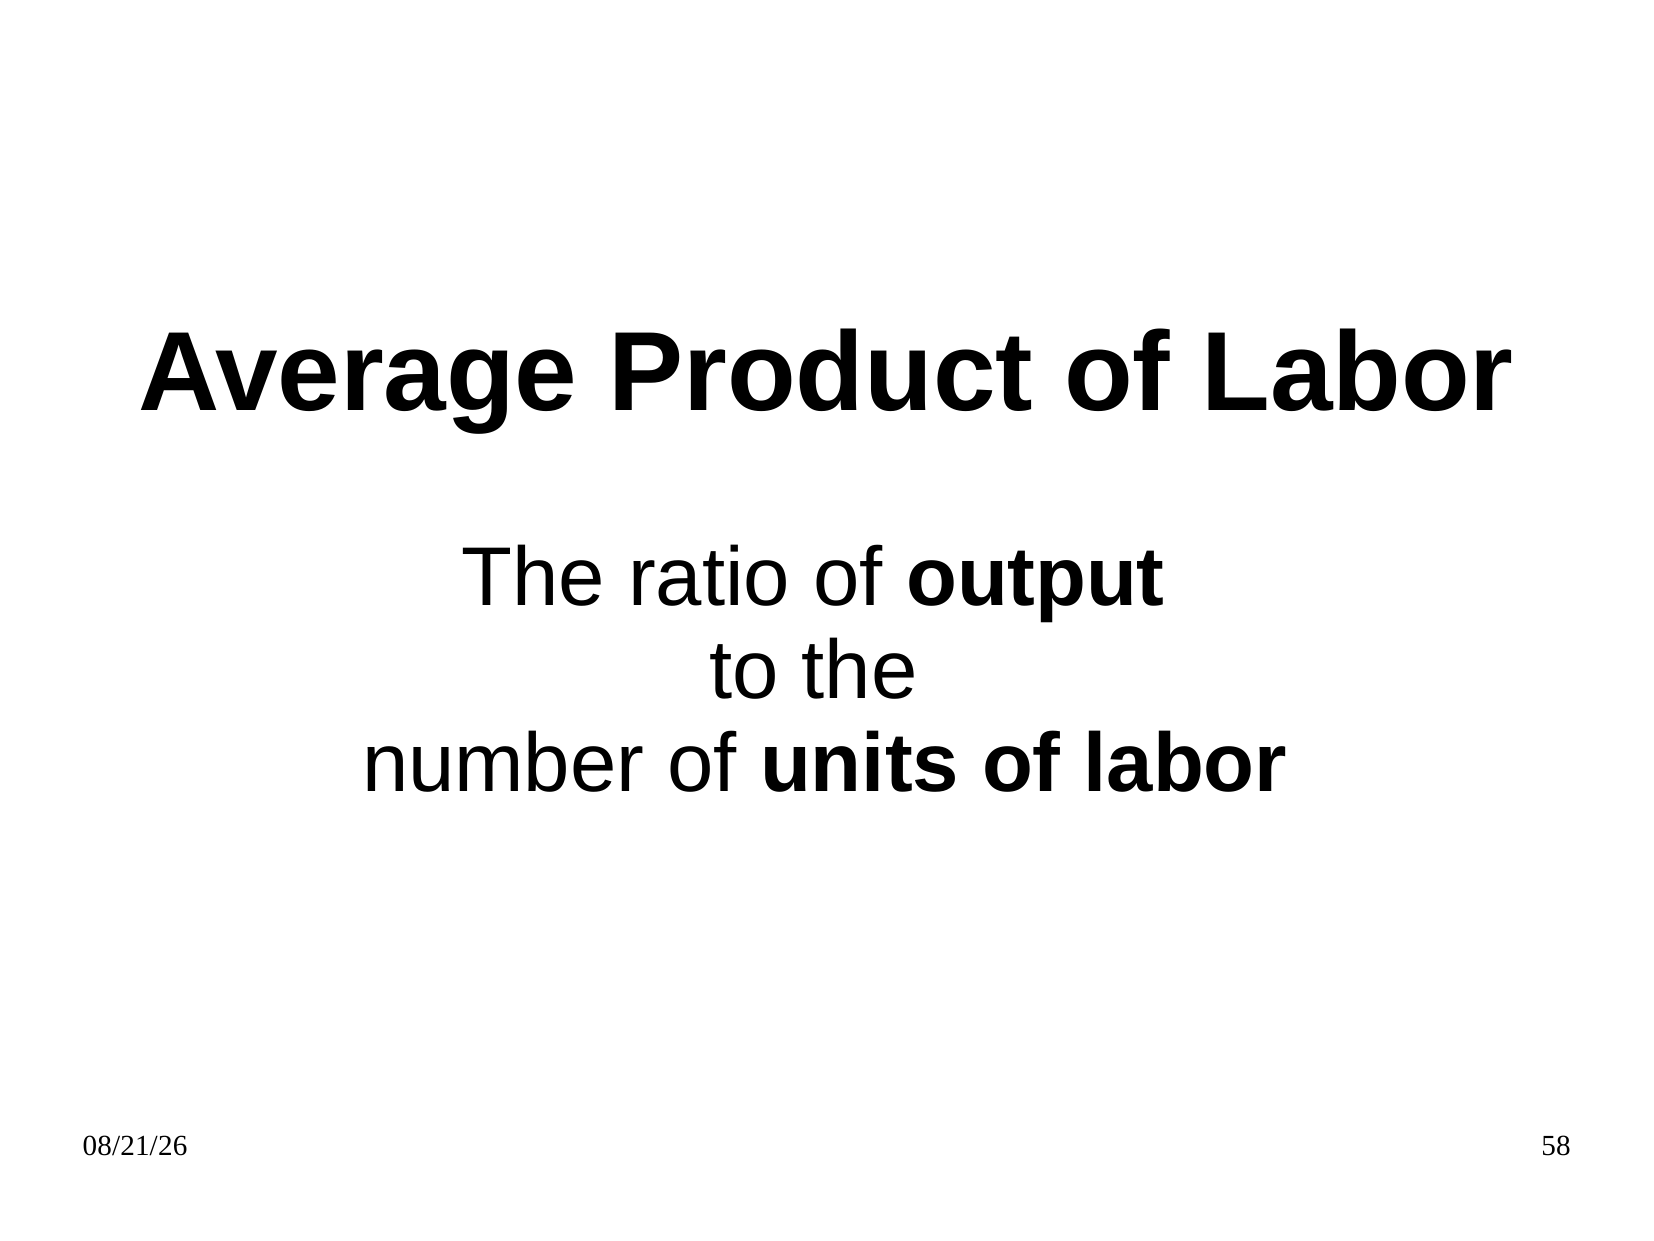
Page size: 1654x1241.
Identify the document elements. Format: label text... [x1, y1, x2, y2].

title Average Product of Labor [82, 267, 1571, 476]
subtitle The ratio of output to the number of units of labor [80, 530, 1570, 810]
